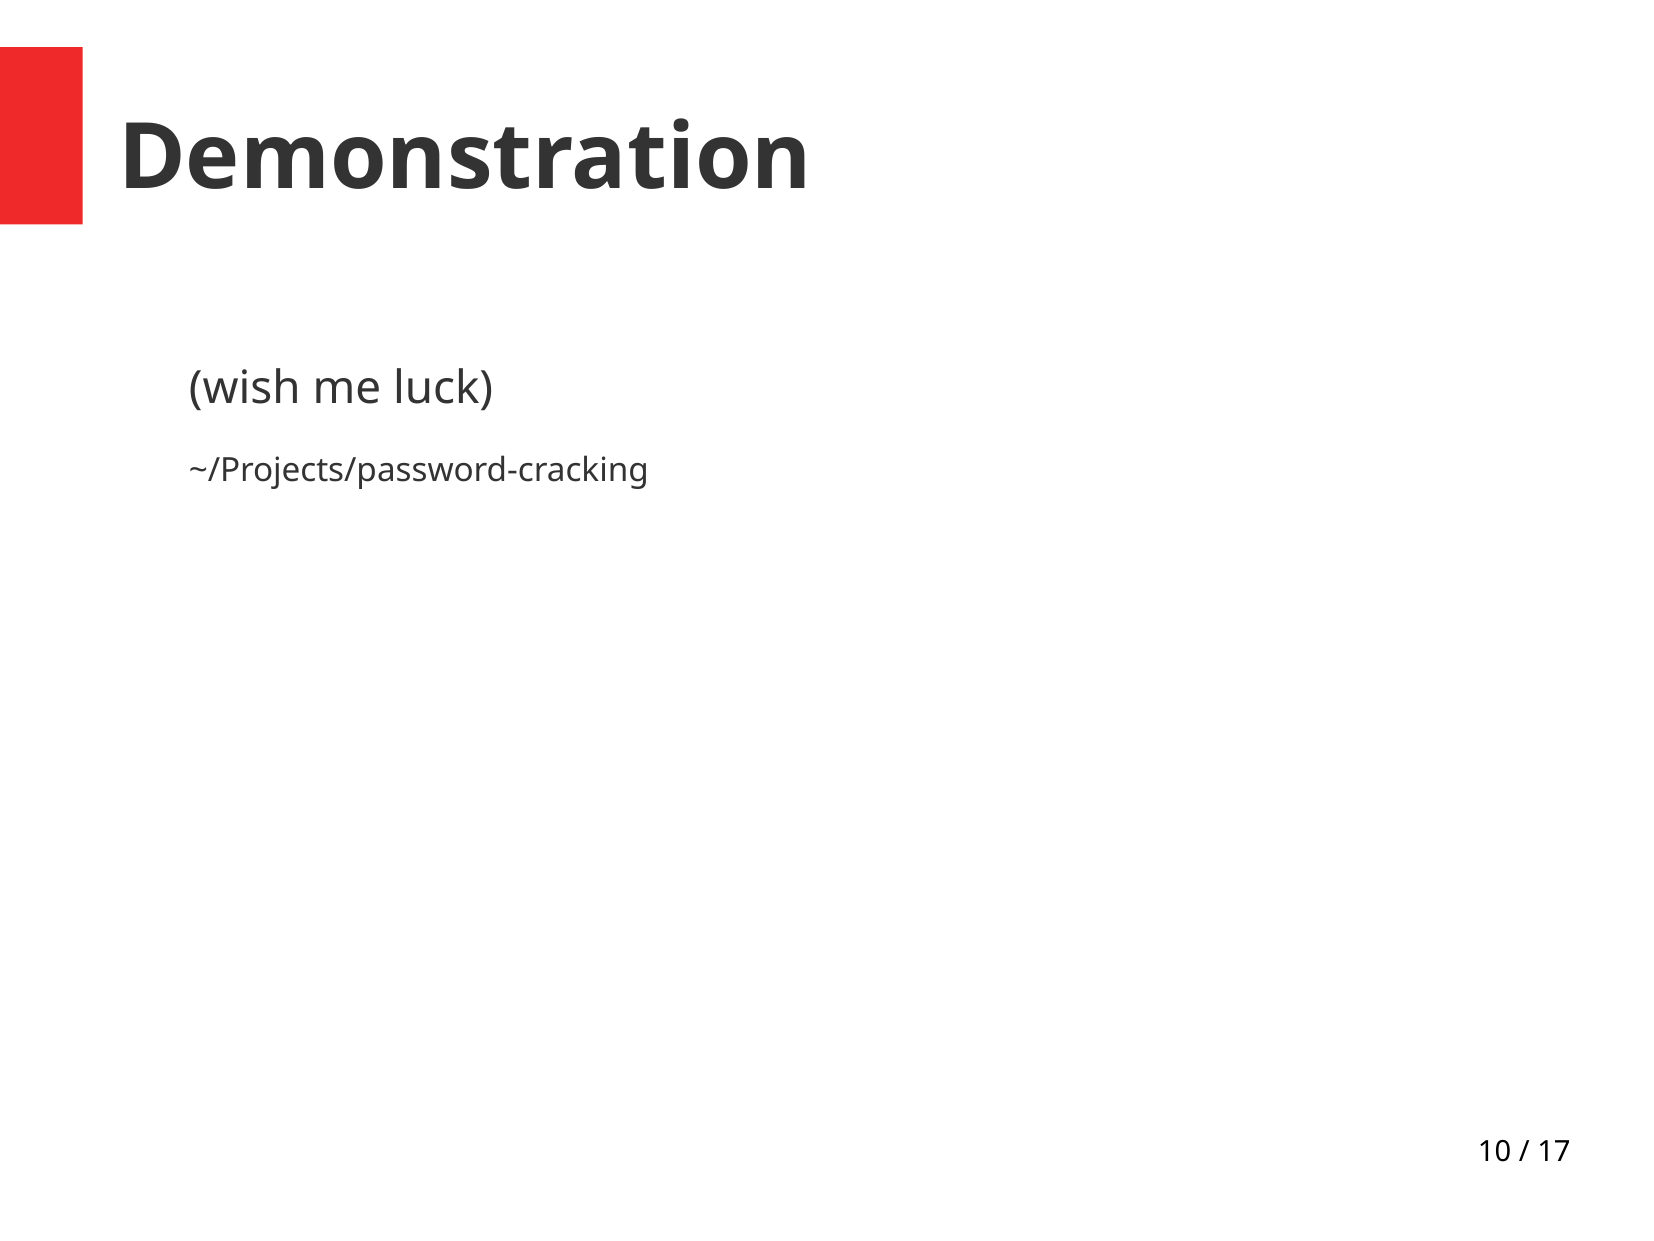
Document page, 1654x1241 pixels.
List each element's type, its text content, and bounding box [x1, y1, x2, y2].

list (wish me luck) ~/Projects/password-cracking [118, 354, 1536, 1074]
title Demonstration [118, 49, 1571, 257]
